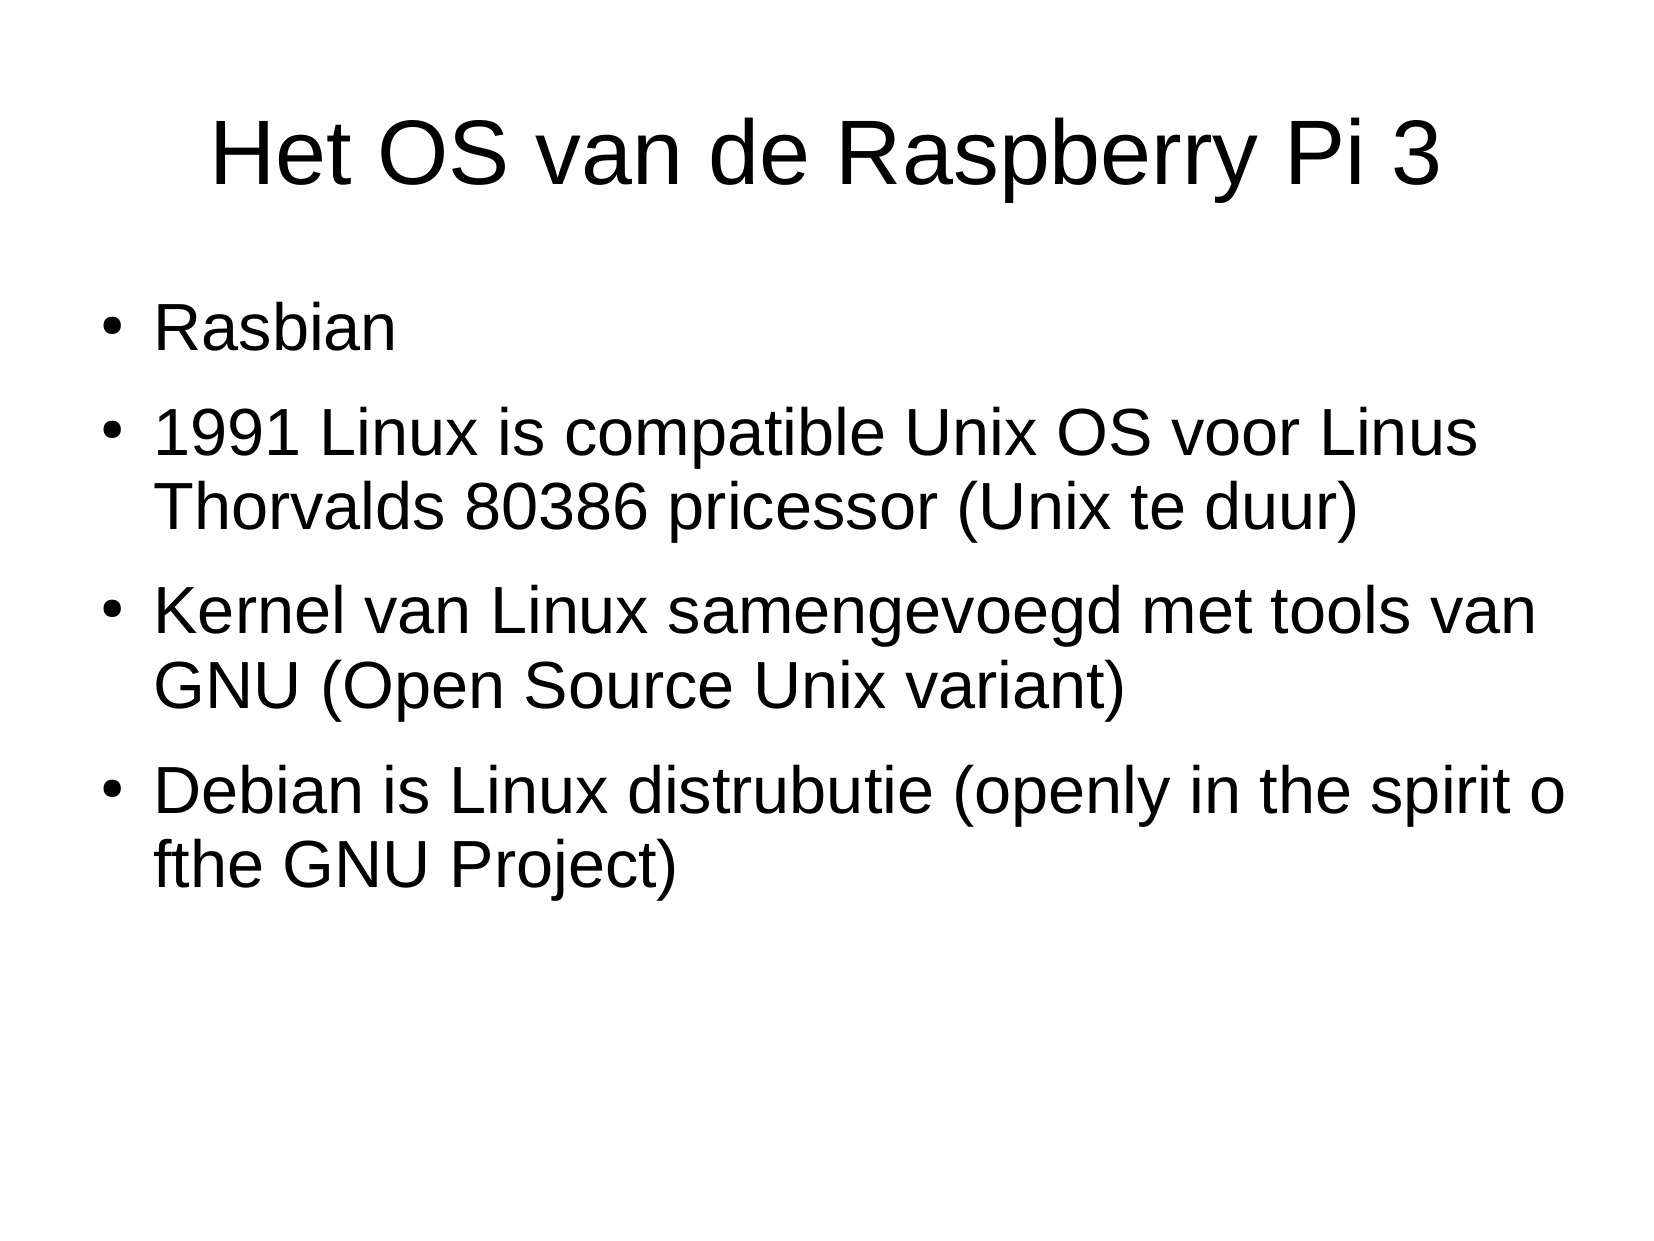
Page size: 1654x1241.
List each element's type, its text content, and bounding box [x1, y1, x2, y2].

list Rasbian 1991 Linux is compatible Unix OS voor Linus Thorvalds 80386 pricessor (Unix te duur) Kernel van Linux samengevoegd met tools van GNU (Open Source Unix variant) Debian is Linux distrubutie (openly in the spirit o fthe GNU Project) [82, 290, 1571, 1010]
title Het OS van de Raspberry Pi 3 [82, 49, 1571, 257]
